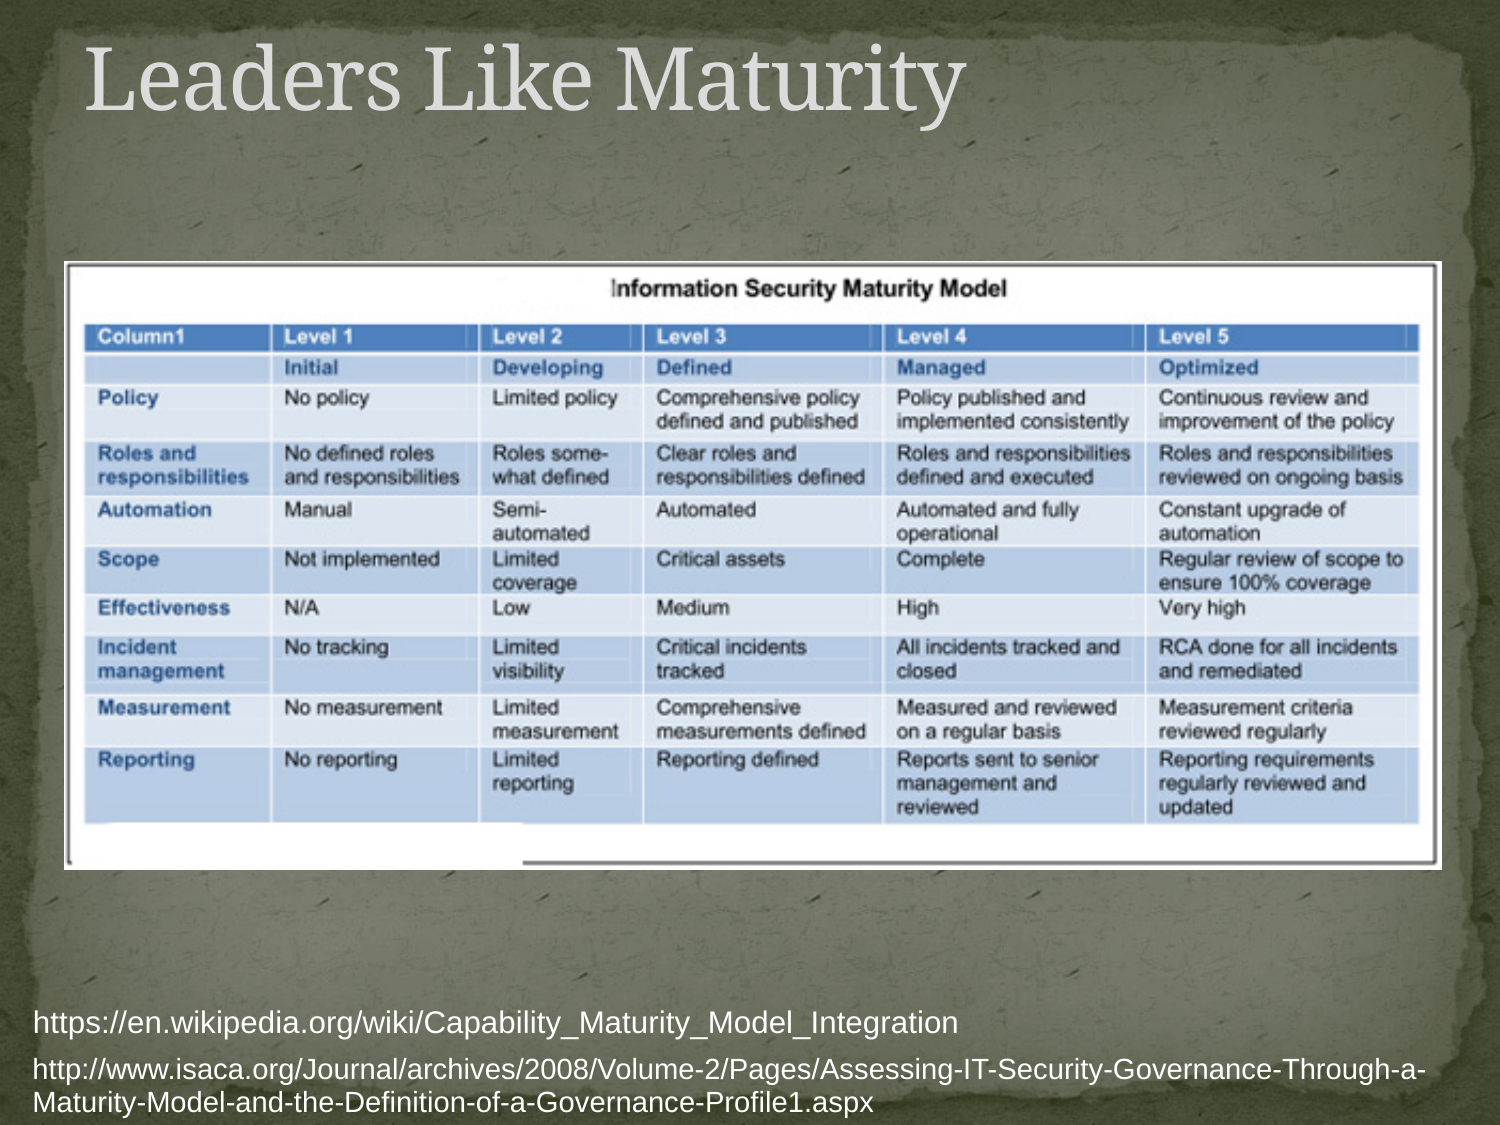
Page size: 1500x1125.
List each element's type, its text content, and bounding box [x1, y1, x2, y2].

picture [0, 0, 1500, 1125]
text_box http://www.isaca.org/Journal/archives/2008/Volume-2/Pages/Assessing-IT-Security-Governance-Through-a-Maturity-Model-and-the-Definition-of-a-Governance-Profile1.aspx [17, 1045, 1500, 1125]
text_box https://en.wikipedia.org/wiki/Capability_Maturity_Model_Integration [18, 998, 1149, 1056]
title Leaders Like Maturity [69, 0, 1420, 136]
